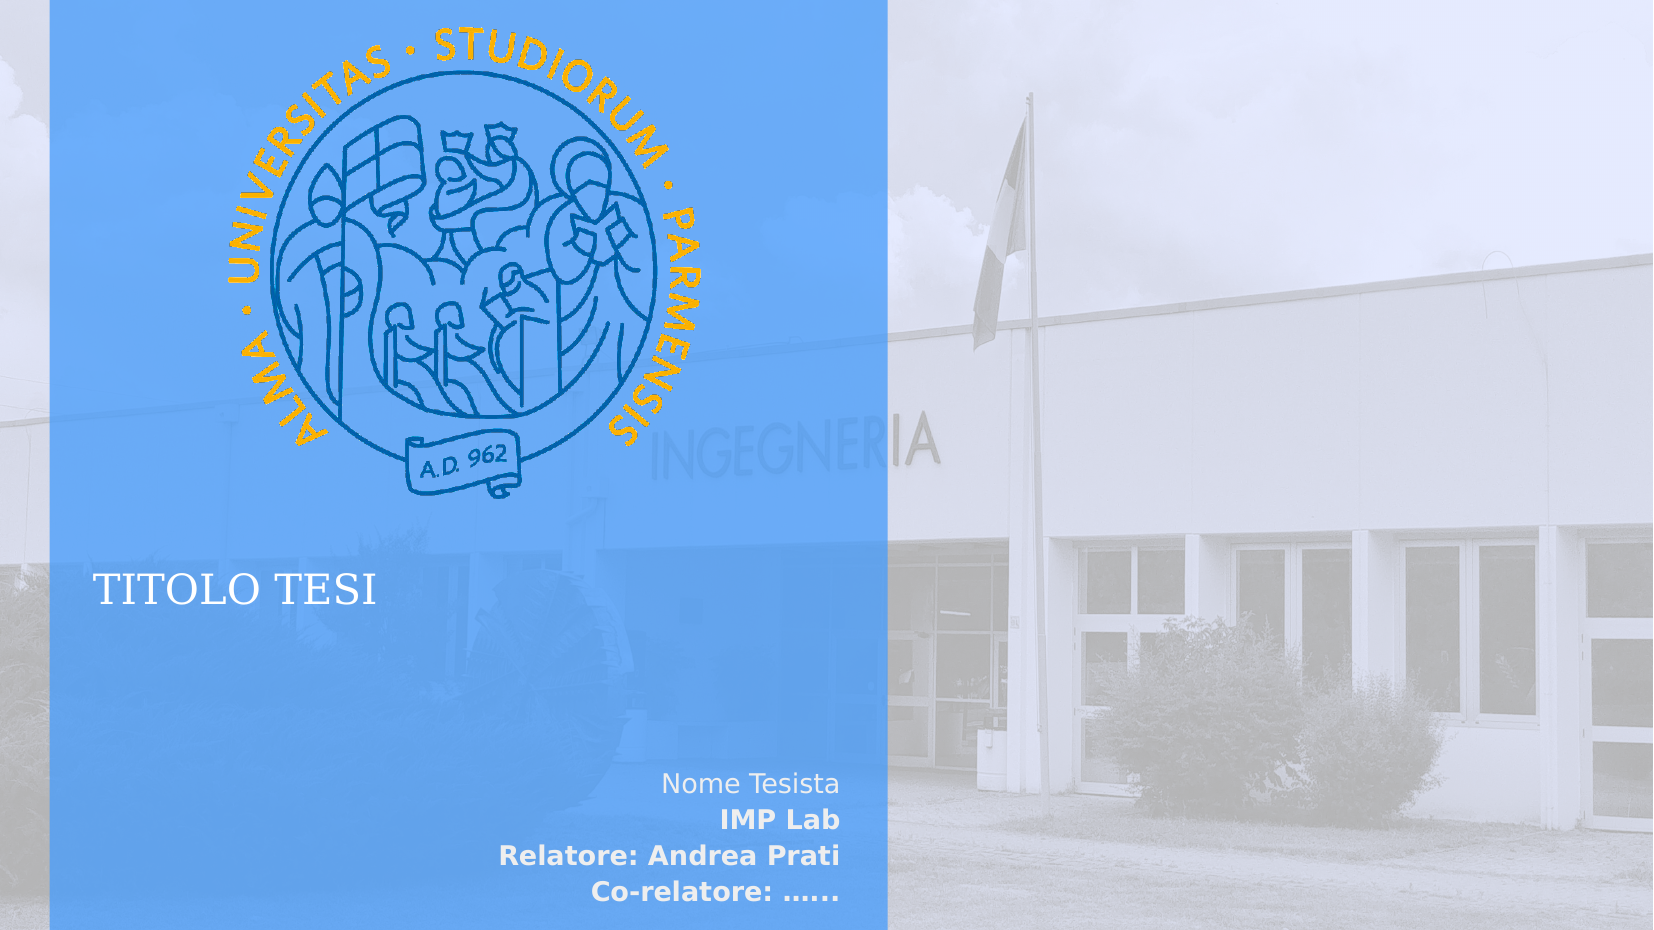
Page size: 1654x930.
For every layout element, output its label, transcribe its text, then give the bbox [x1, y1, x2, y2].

text_box TITOLO TESI [78, 558, 859, 785]
text_box Nome Tesista IMP Lab Relatore: Andrea Prati Co-relatore: …... [105, 785, 856, 915]
text_box [49, 0, 888, 930]
picture [209, 27, 717, 507]
